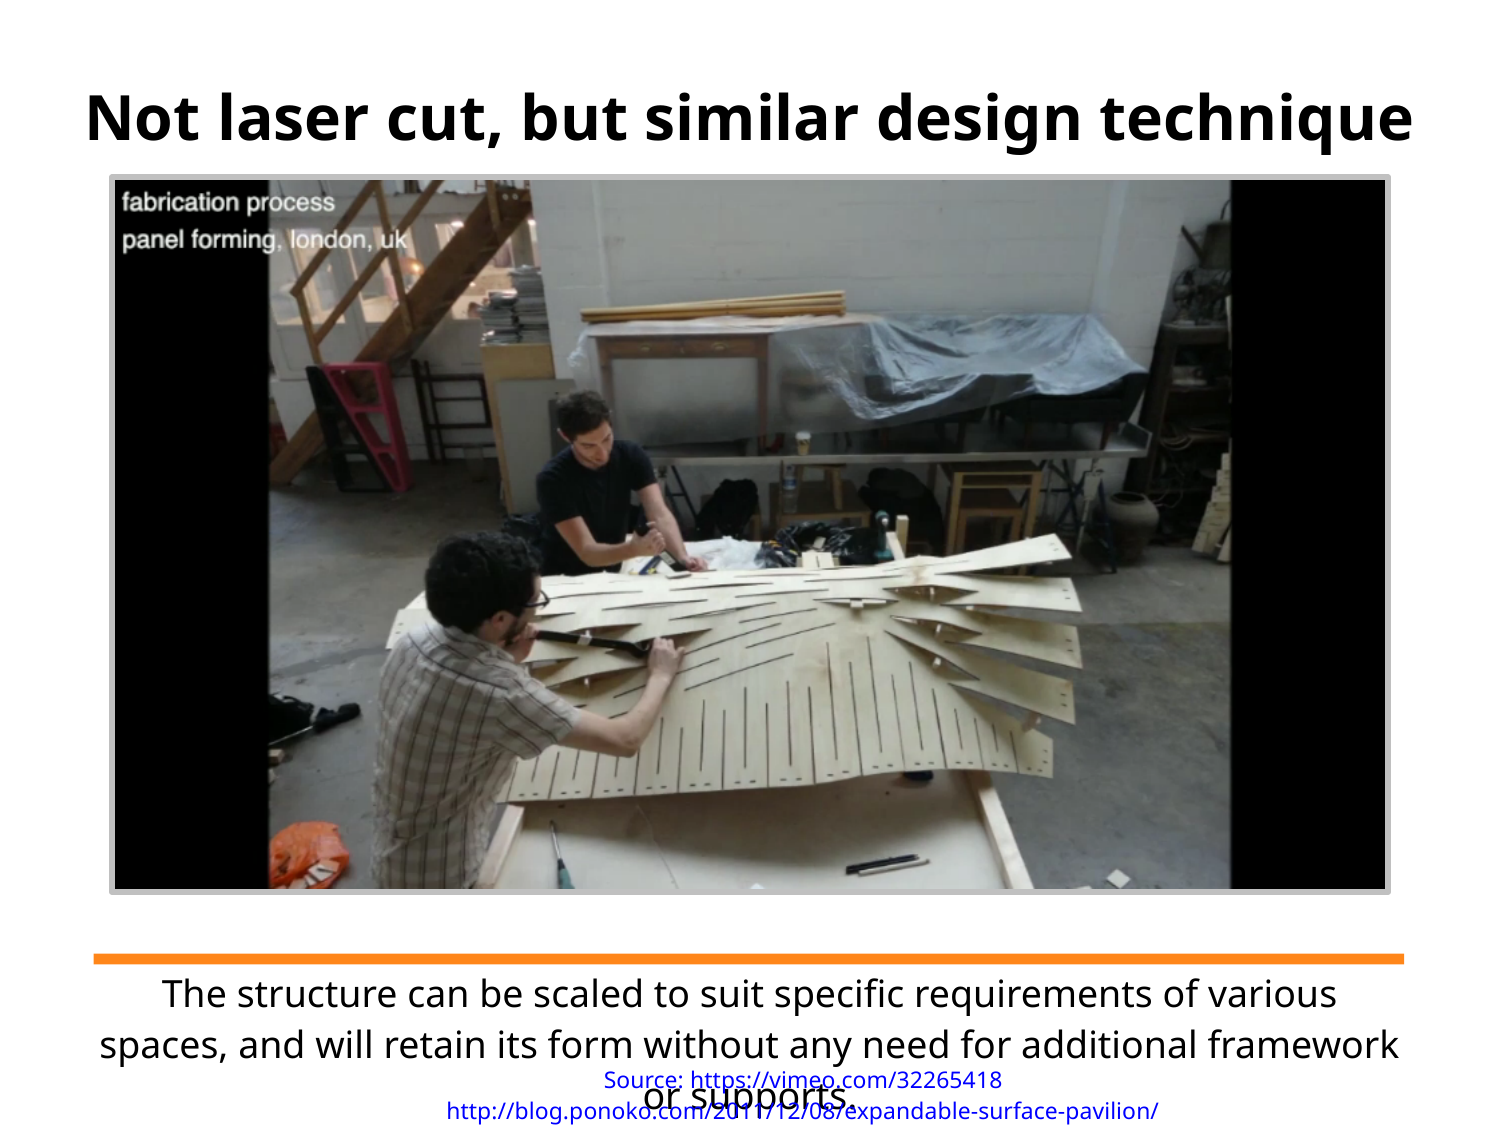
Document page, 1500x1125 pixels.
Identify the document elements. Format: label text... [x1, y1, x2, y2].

picture [0, 0, 1500, 1125]
text_box Source: https://vimeo.com/32265418 http://blog.ponoko.com/2011/12/08/expandable-surface-pavilion/ [431, 1056, 1069, 1123]
picture [1069, 1108, 1076, 1118]
text_box The structure can be scaled to suit specific requirements of various spaces, and will retain its form without any need for additional framework or supports. [82, 960, 1418, 1064]
title Not laser cut, but similar design technique [75, 44, 1426, 188]
